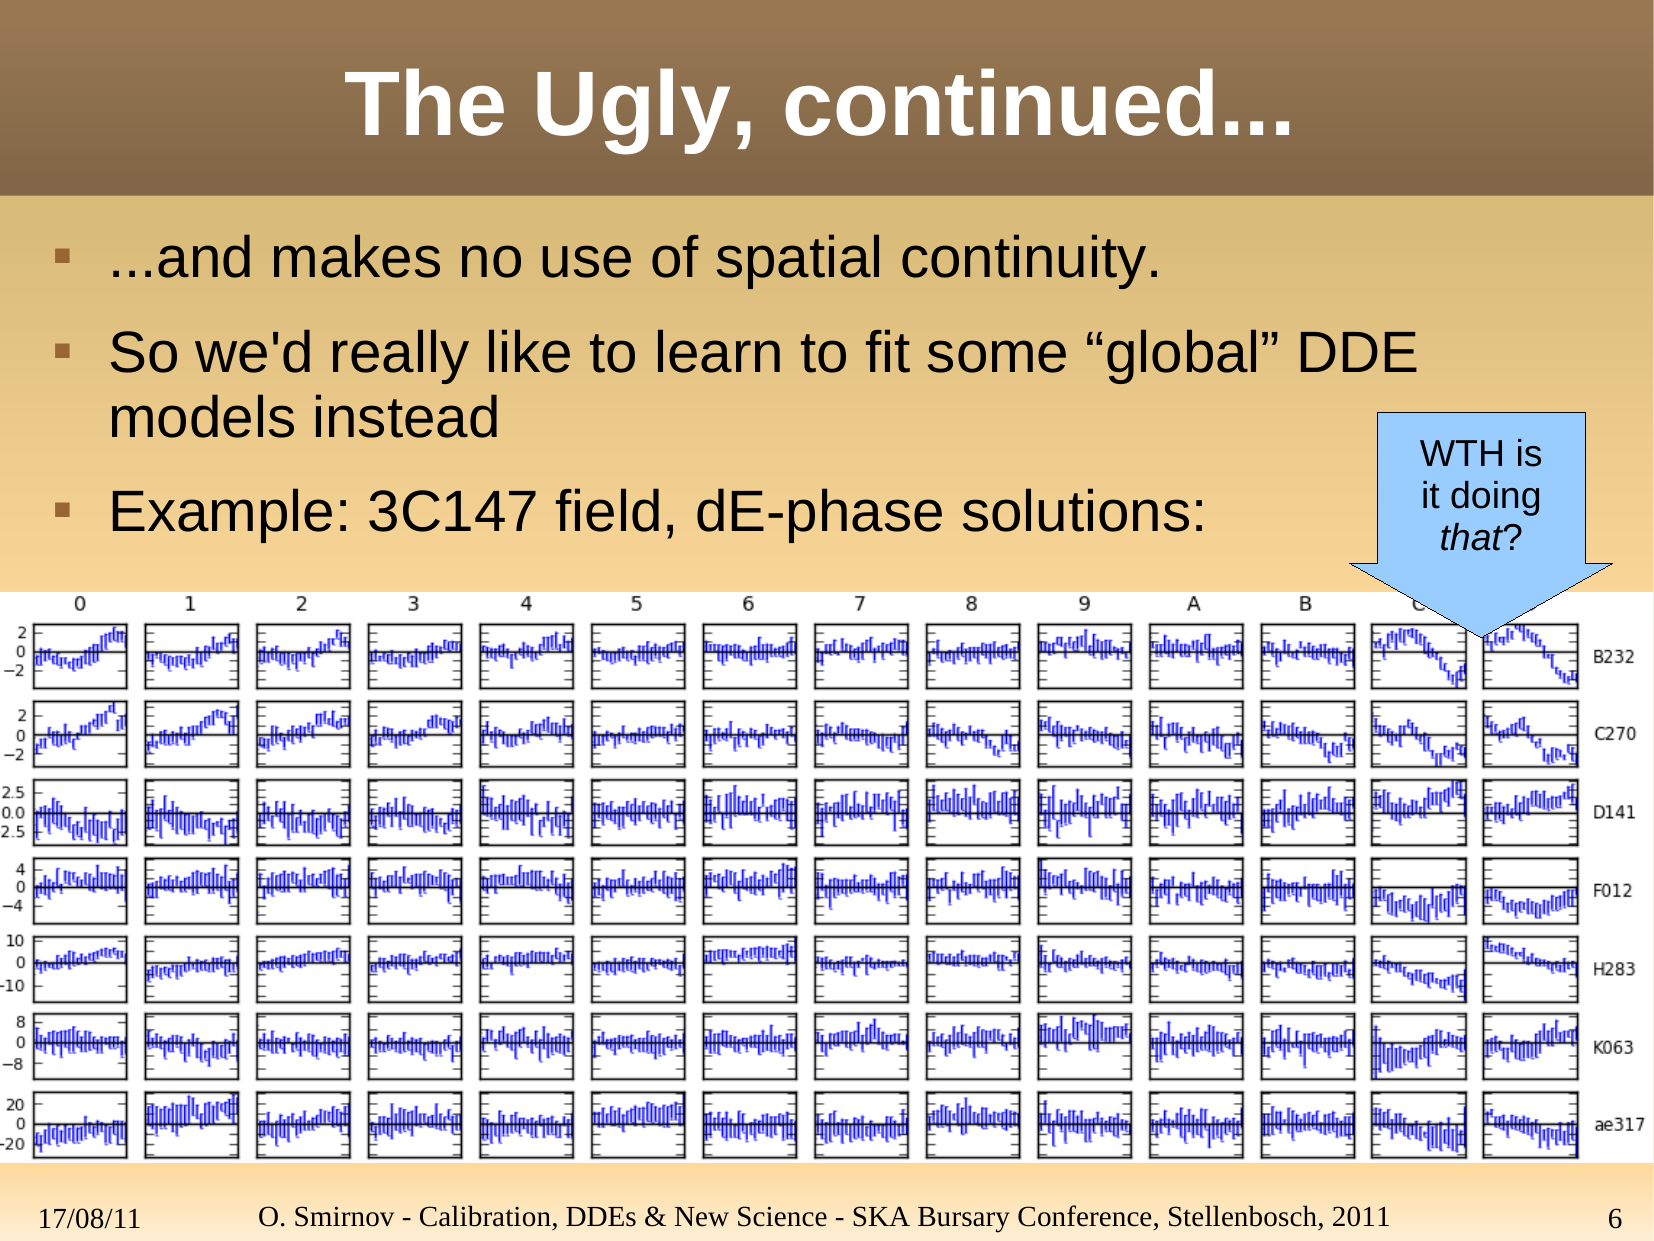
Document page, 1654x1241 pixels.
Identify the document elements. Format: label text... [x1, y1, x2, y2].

picture [0, 0, 1654, 1241]
list ...and makes no use of spatial continuity. So we'd really like to learn to fit some “global” DDE models instead Example: 3C147 field, dE-phase solutions: [37, 225, 1613, 592]
title The Ugly, continued... [76, 7, 1565, 200]
text_box WTH is it doing that? [1349, 412, 1613, 638]
